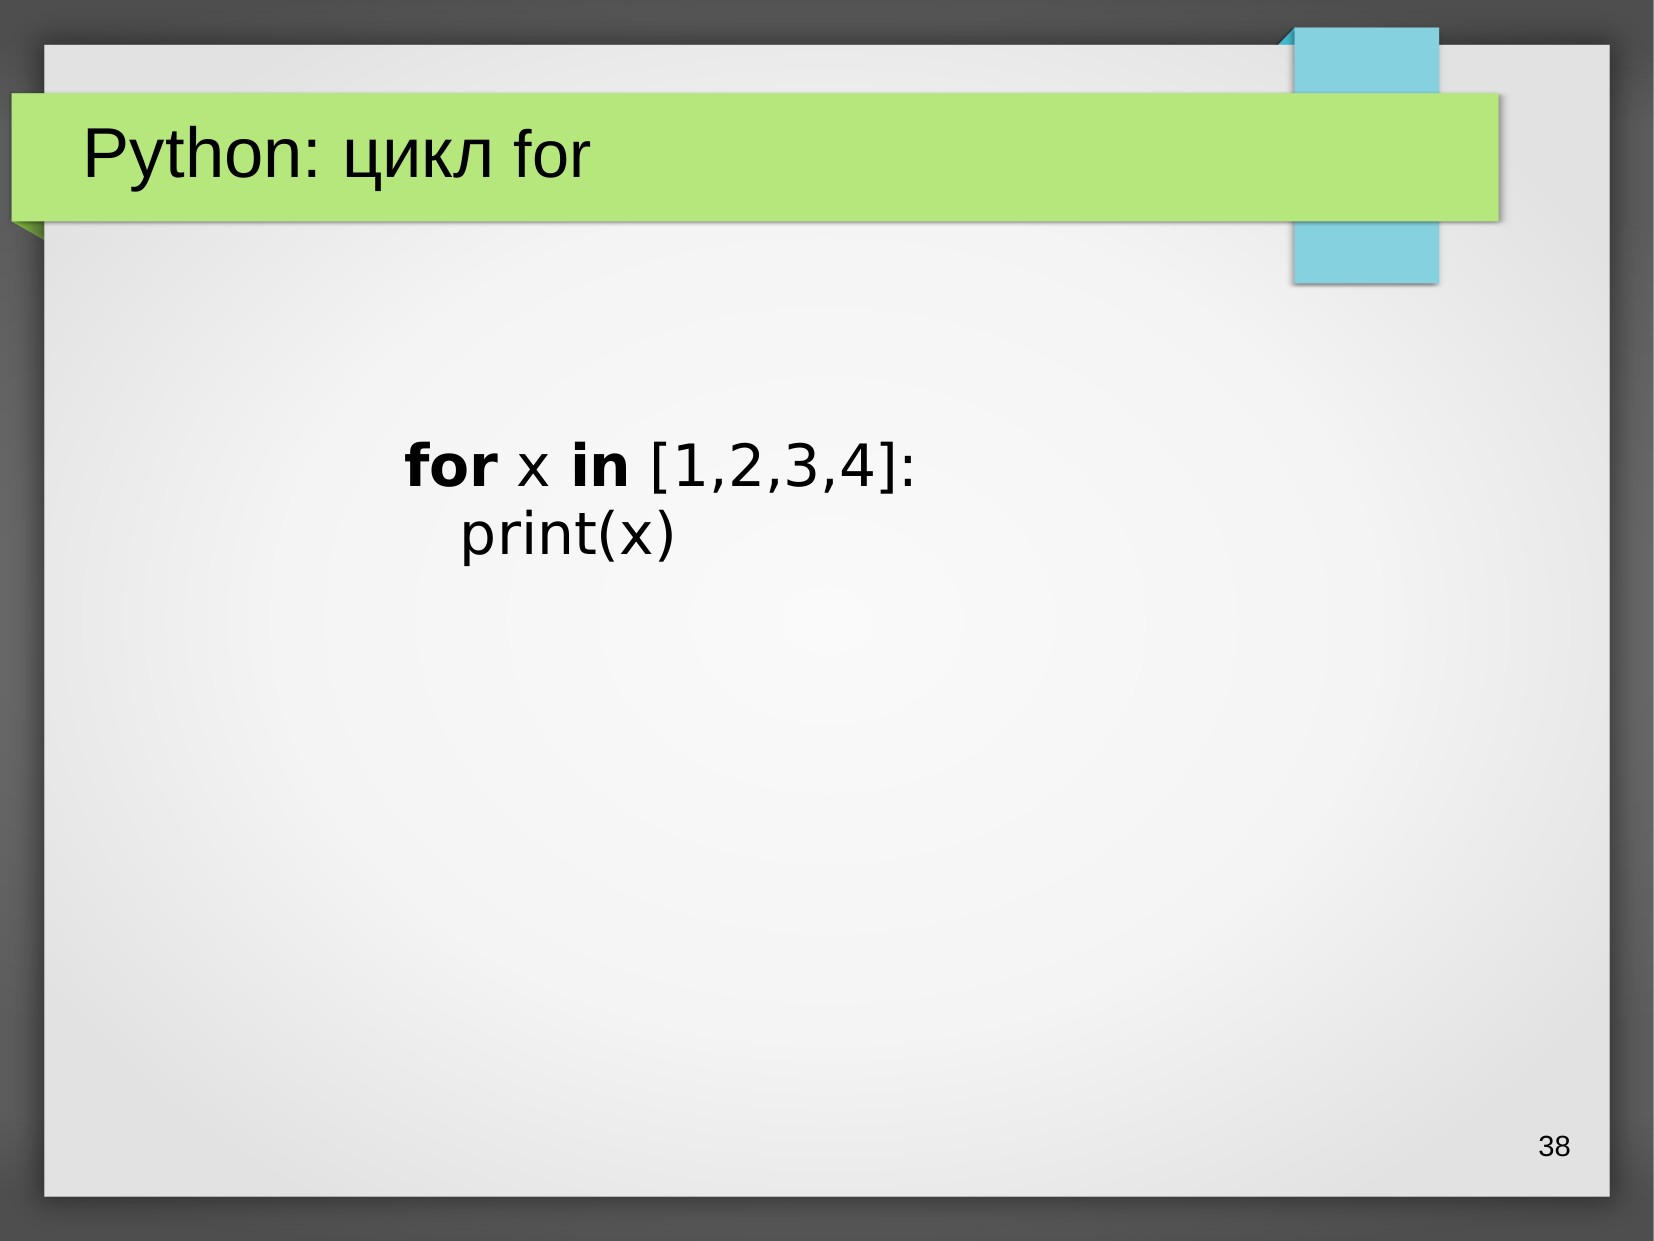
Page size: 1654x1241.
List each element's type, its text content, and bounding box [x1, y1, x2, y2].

title Python: цикл for [82, 49, 1571, 257]
picture [0, 0, 1654, 1241]
text_box for x in [1,2,3,4]: print(x) [389, 425, 1140, 993]
